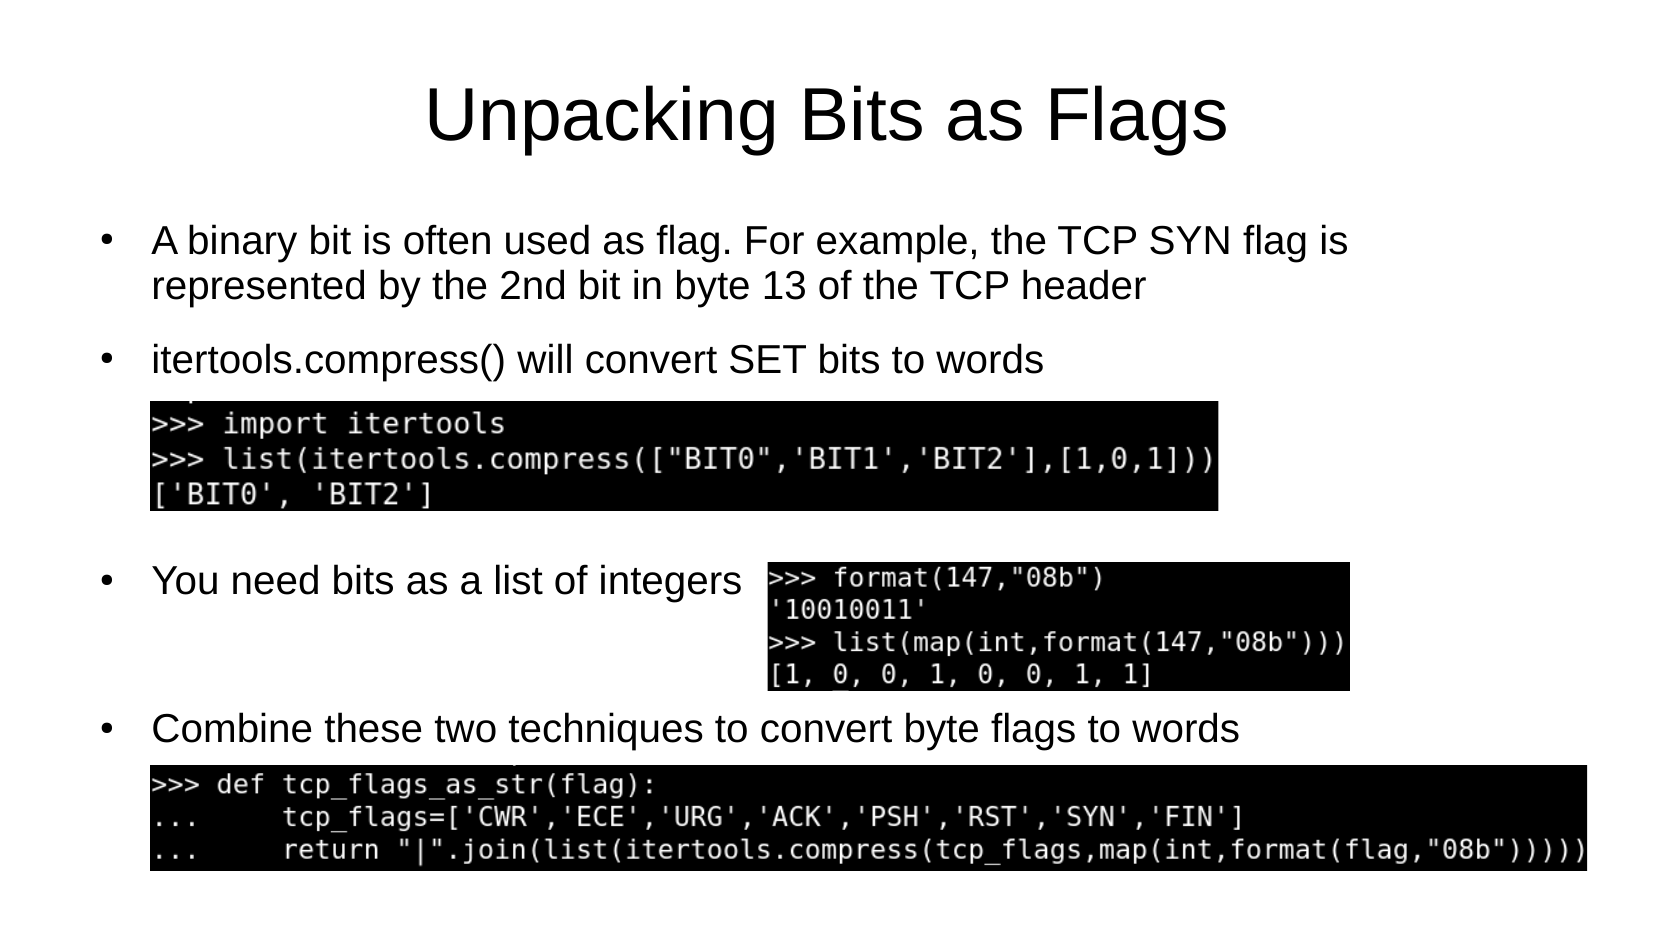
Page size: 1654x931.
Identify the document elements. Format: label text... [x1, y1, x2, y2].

list A binary bit is often used as flag. For example, the TCP SYN flag is represented by the 2nd bit in byte 13 of the TCP header itertools.compress() will convert SET bits to words You need bits as a list of integers Combine these two techniques to convert byte flags to words [82, 217, 1571, 758]
title Unpacking Bits as Flags [82, 37, 1571, 193]
picture [150, 765, 1588, 871]
picture [150, 401, 1219, 511]
picture [767, 562, 1351, 691]
